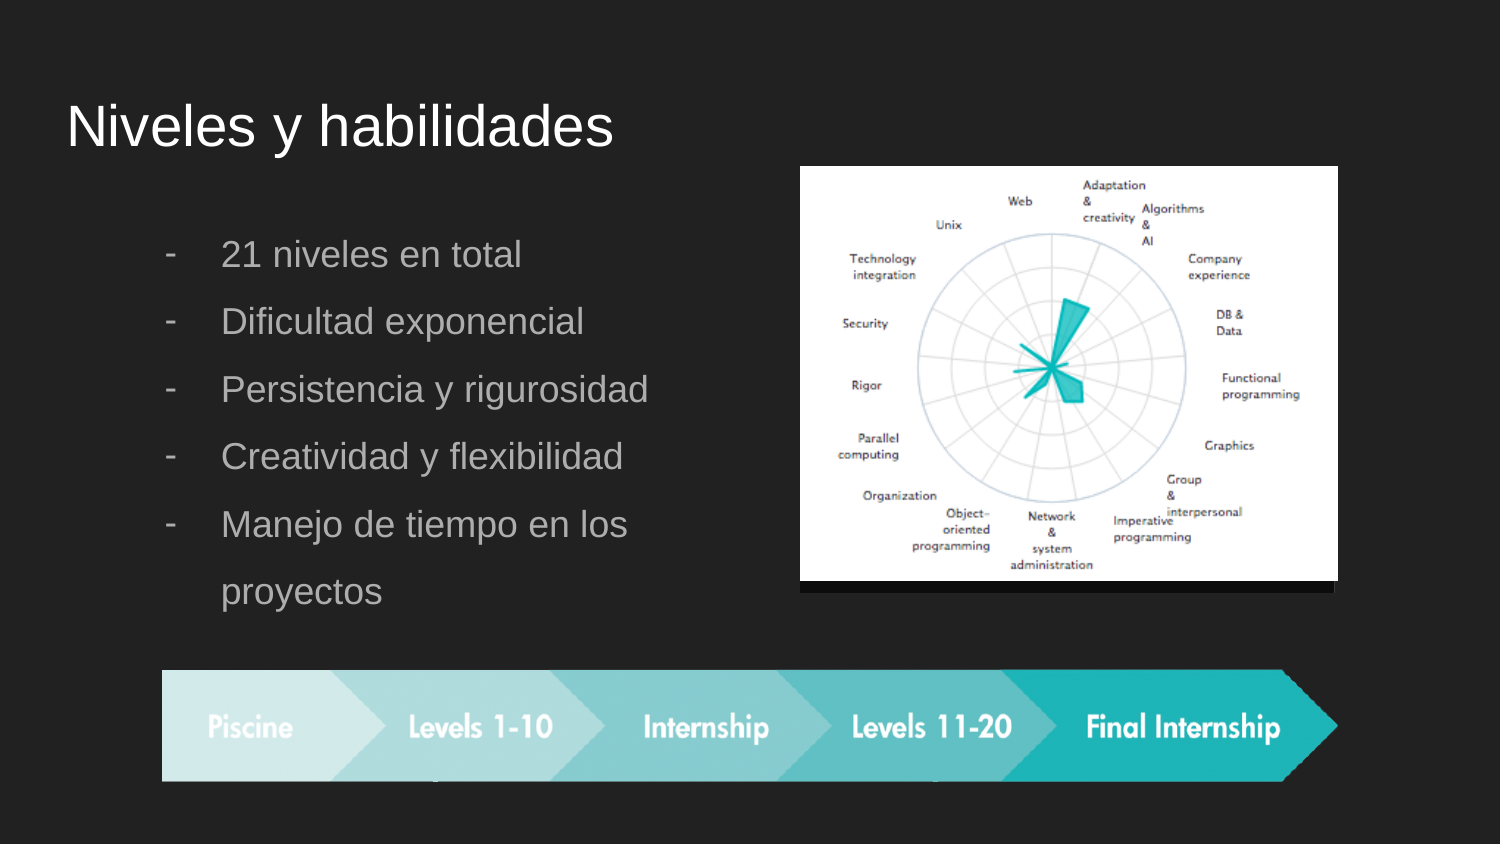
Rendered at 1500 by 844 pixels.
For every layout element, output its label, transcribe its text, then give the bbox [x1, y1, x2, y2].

list 21 niveles en total Dificultad exponencial Persistencia y rigurosidad Creatividad y flexibilidad Manejo de tiempo en los proyectos [130, 192, 790, 641]
picture [162, 669, 1338, 782]
title Niveles y habilidades [51, 72, 1449, 167]
picture [800, 166, 1338, 581]
